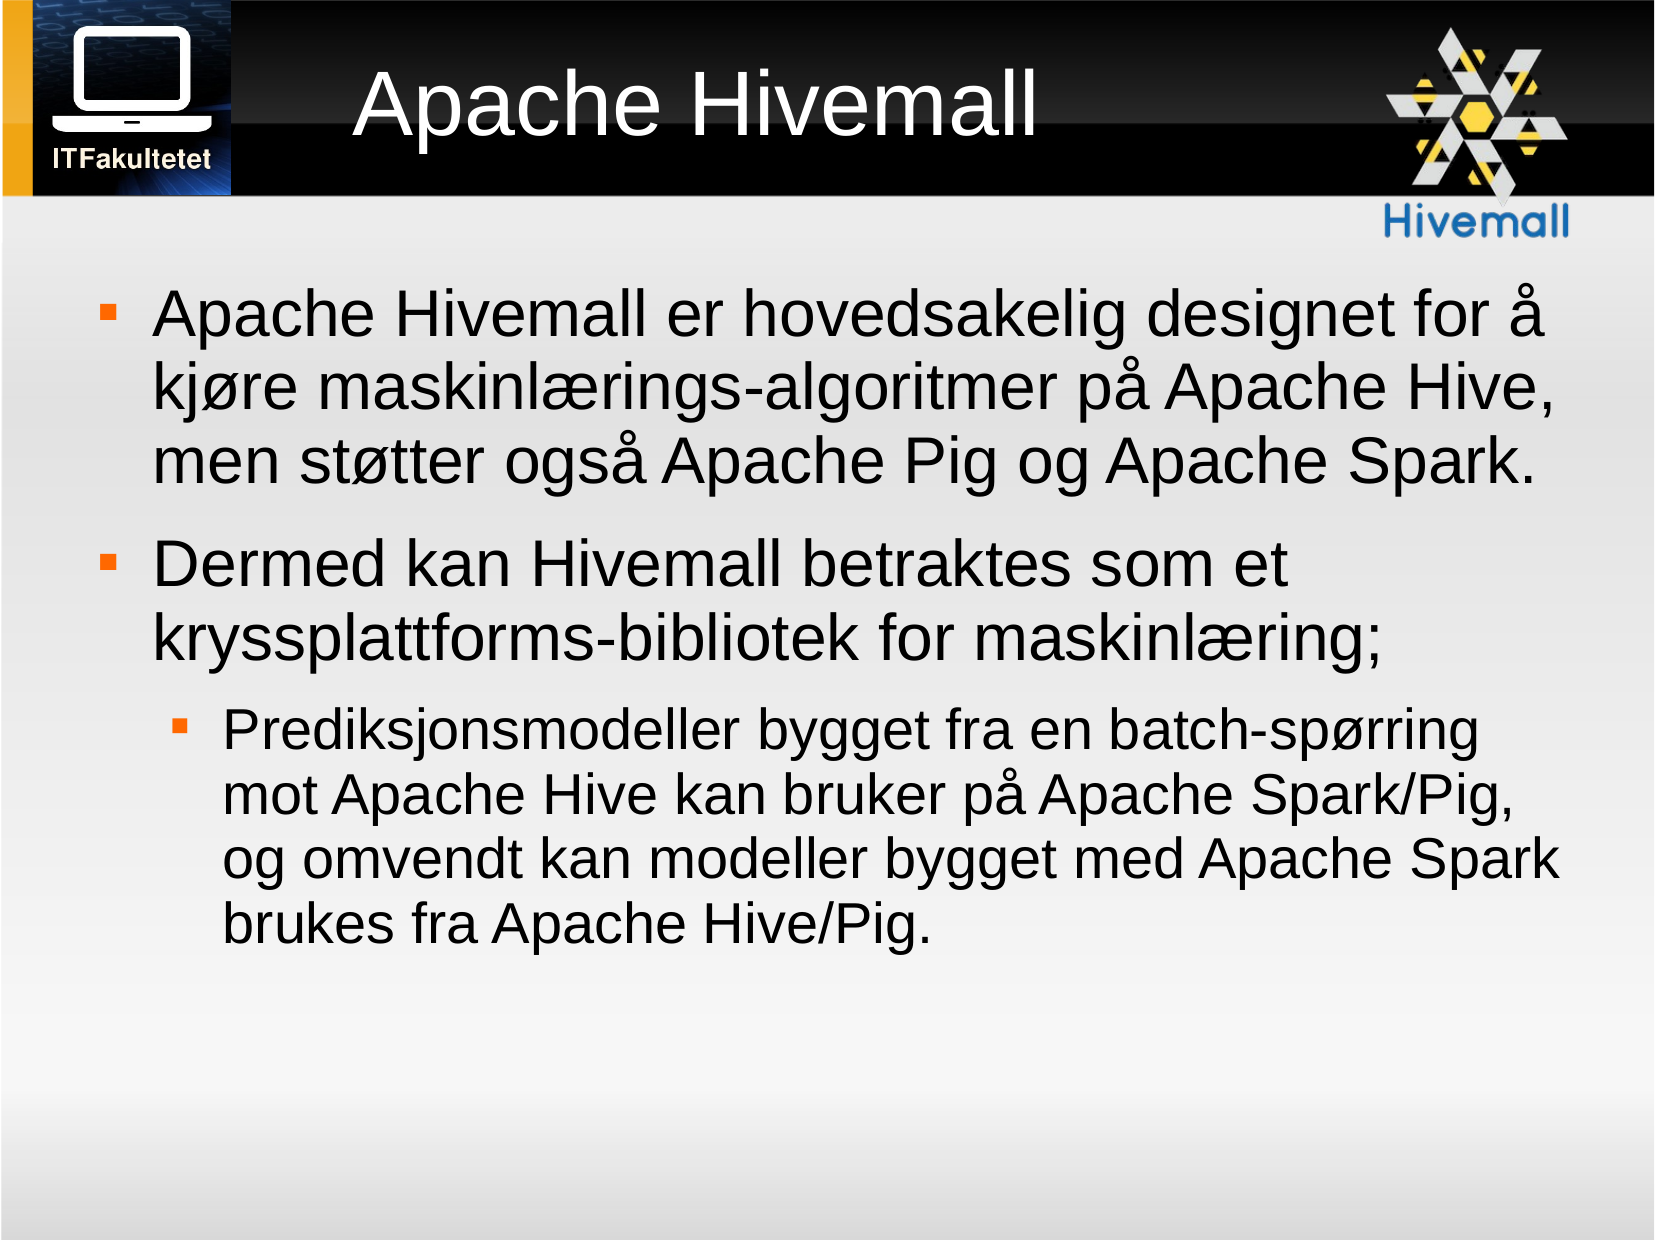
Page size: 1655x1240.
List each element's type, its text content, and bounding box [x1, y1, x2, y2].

title Apache Hivemall [318, 47, 1075, 160]
picture [3, 0, 1655, 1238]
list Apache Hivemall er hovedsakelig designet for å kjøre maskinlærings-algoritmer på Apache Hive, men støtter også Apache Pig og Apache Spark. Dermed kan Hivemall betraktes som et kryssplattforms-bibliotek for maskinlæring; Prediksjonsmodeller bygget fra en batch-spørring mot Apache Hive kan bruker på Apache Spark/Pig, og omvendt kan modeller bygget med Apache Spark brukes fra Apache Hive/Pig. [82, 276, 1572, 961]
